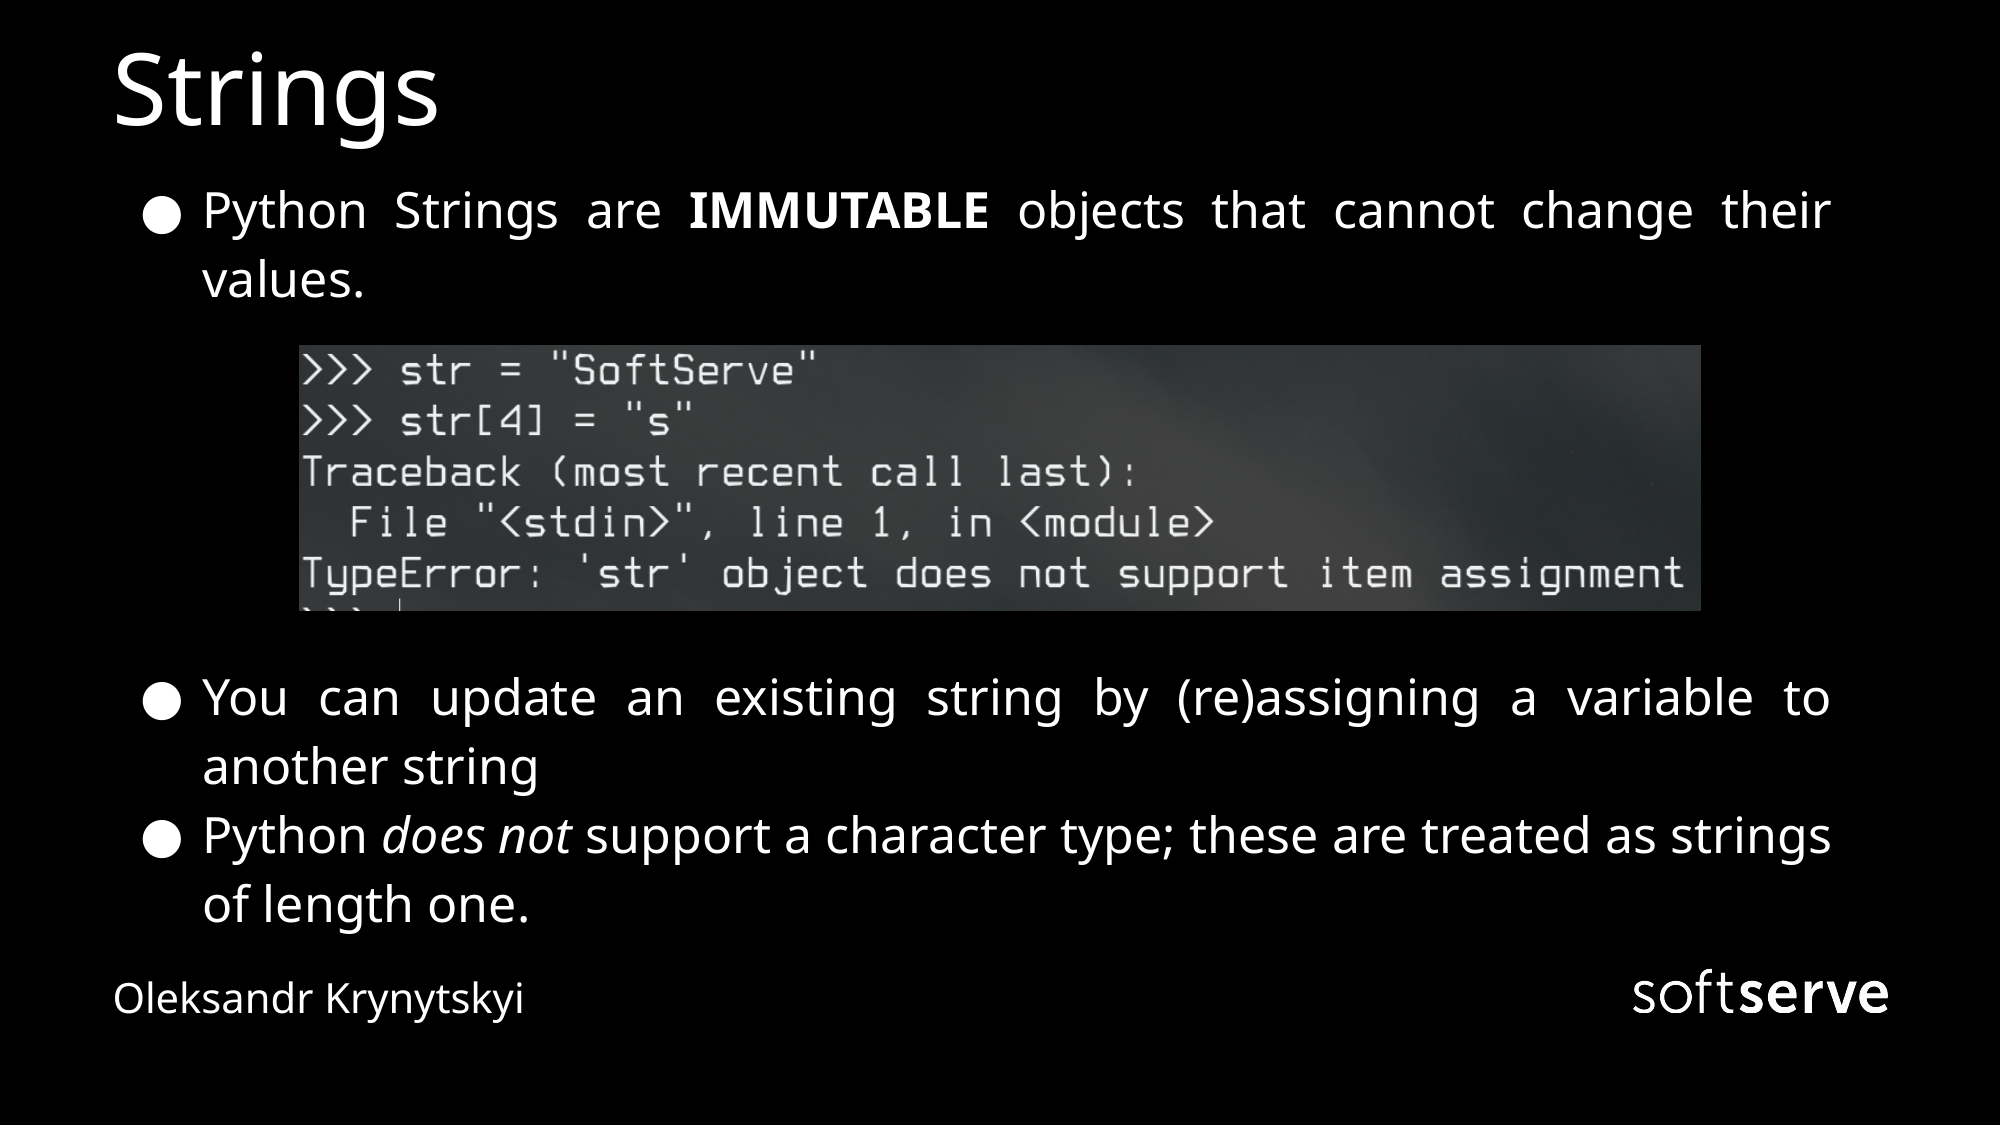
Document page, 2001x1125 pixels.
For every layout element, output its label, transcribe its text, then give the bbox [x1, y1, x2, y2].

picture [1633, 968, 1888, 1013]
picture [299, 345, 1701, 611]
title Strings [112, 33, 1888, 154]
list Oleksandr Krynytskyi [112, 970, 682, 1019]
text_box Python Strings are IMMUTABLE objects that cannot change their values. You can update an existing string by (re)assigning a variable to another string Python does not support a character type; these are treated as strings of length one. [112, 154, 1888, 900]
